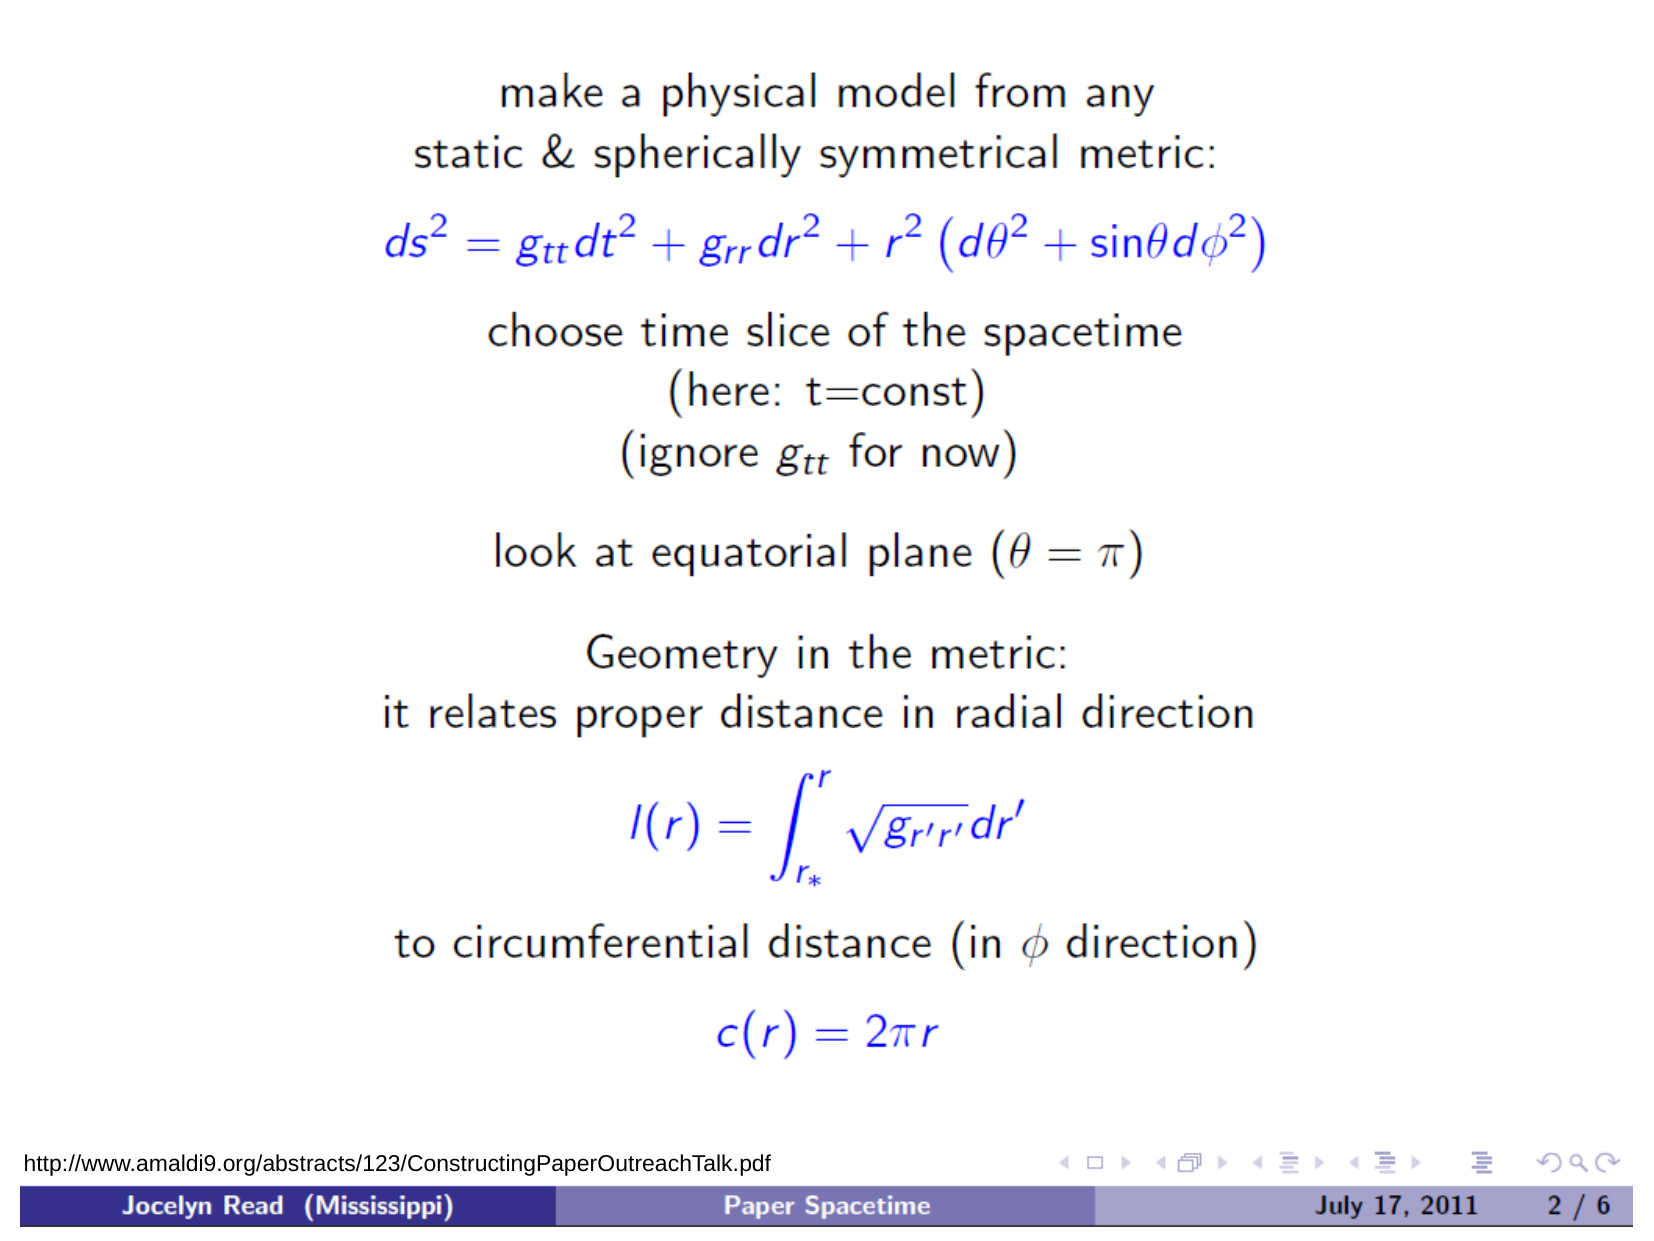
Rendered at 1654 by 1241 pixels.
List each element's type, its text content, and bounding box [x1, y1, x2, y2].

picture [20, 15, 1633, 1227]
text_box http://www.amaldi9.org/abstracts/123/ConstructingPaperOutreachTalk.pdf [8, 1143, 1256, 1201]
